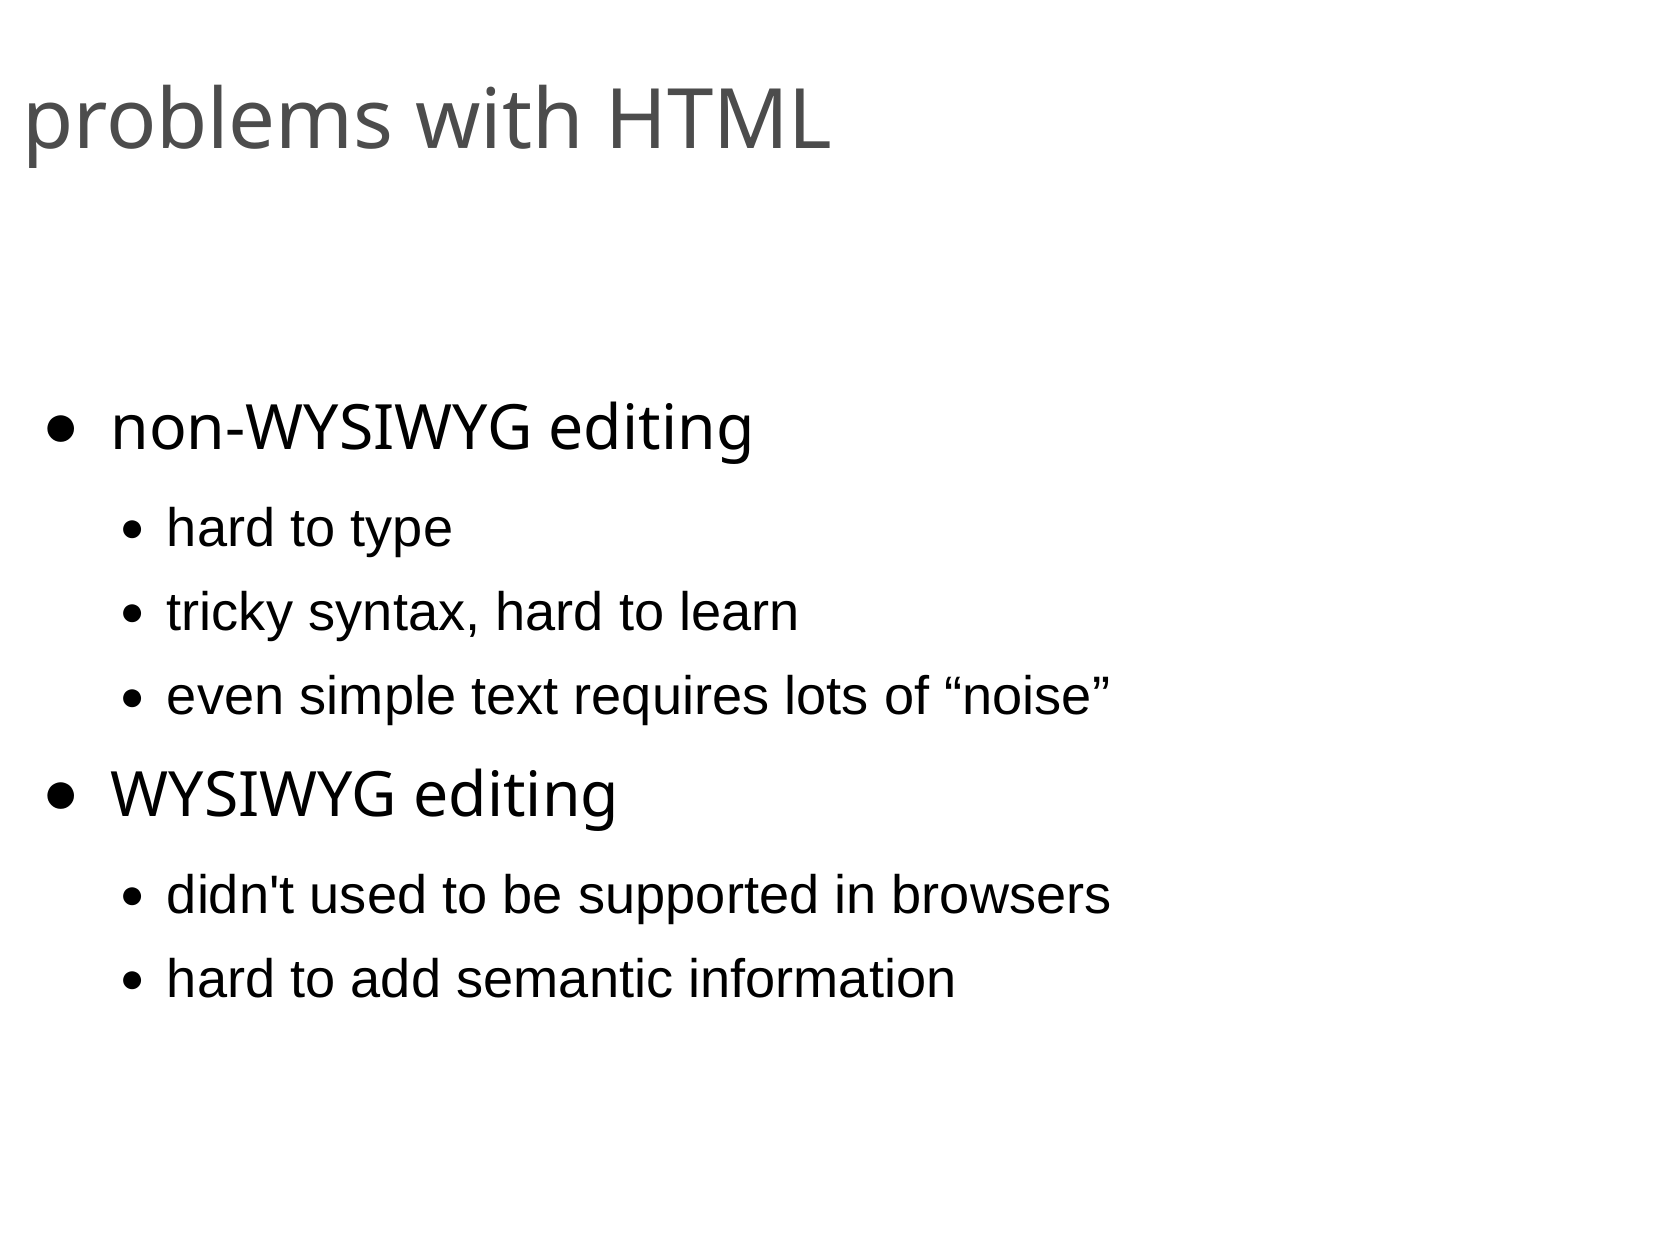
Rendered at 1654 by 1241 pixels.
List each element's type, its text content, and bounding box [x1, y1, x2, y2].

title problems with HTML [22, 19, 1654, 213]
list non-WYSIWYG editing hard to type tricky syntax, hard to learn even simple text requires lots of “noise” WYSIWYG editing didn't used to be supported in browsers hard to add semantic information [25, 233, 1654, 1158]
